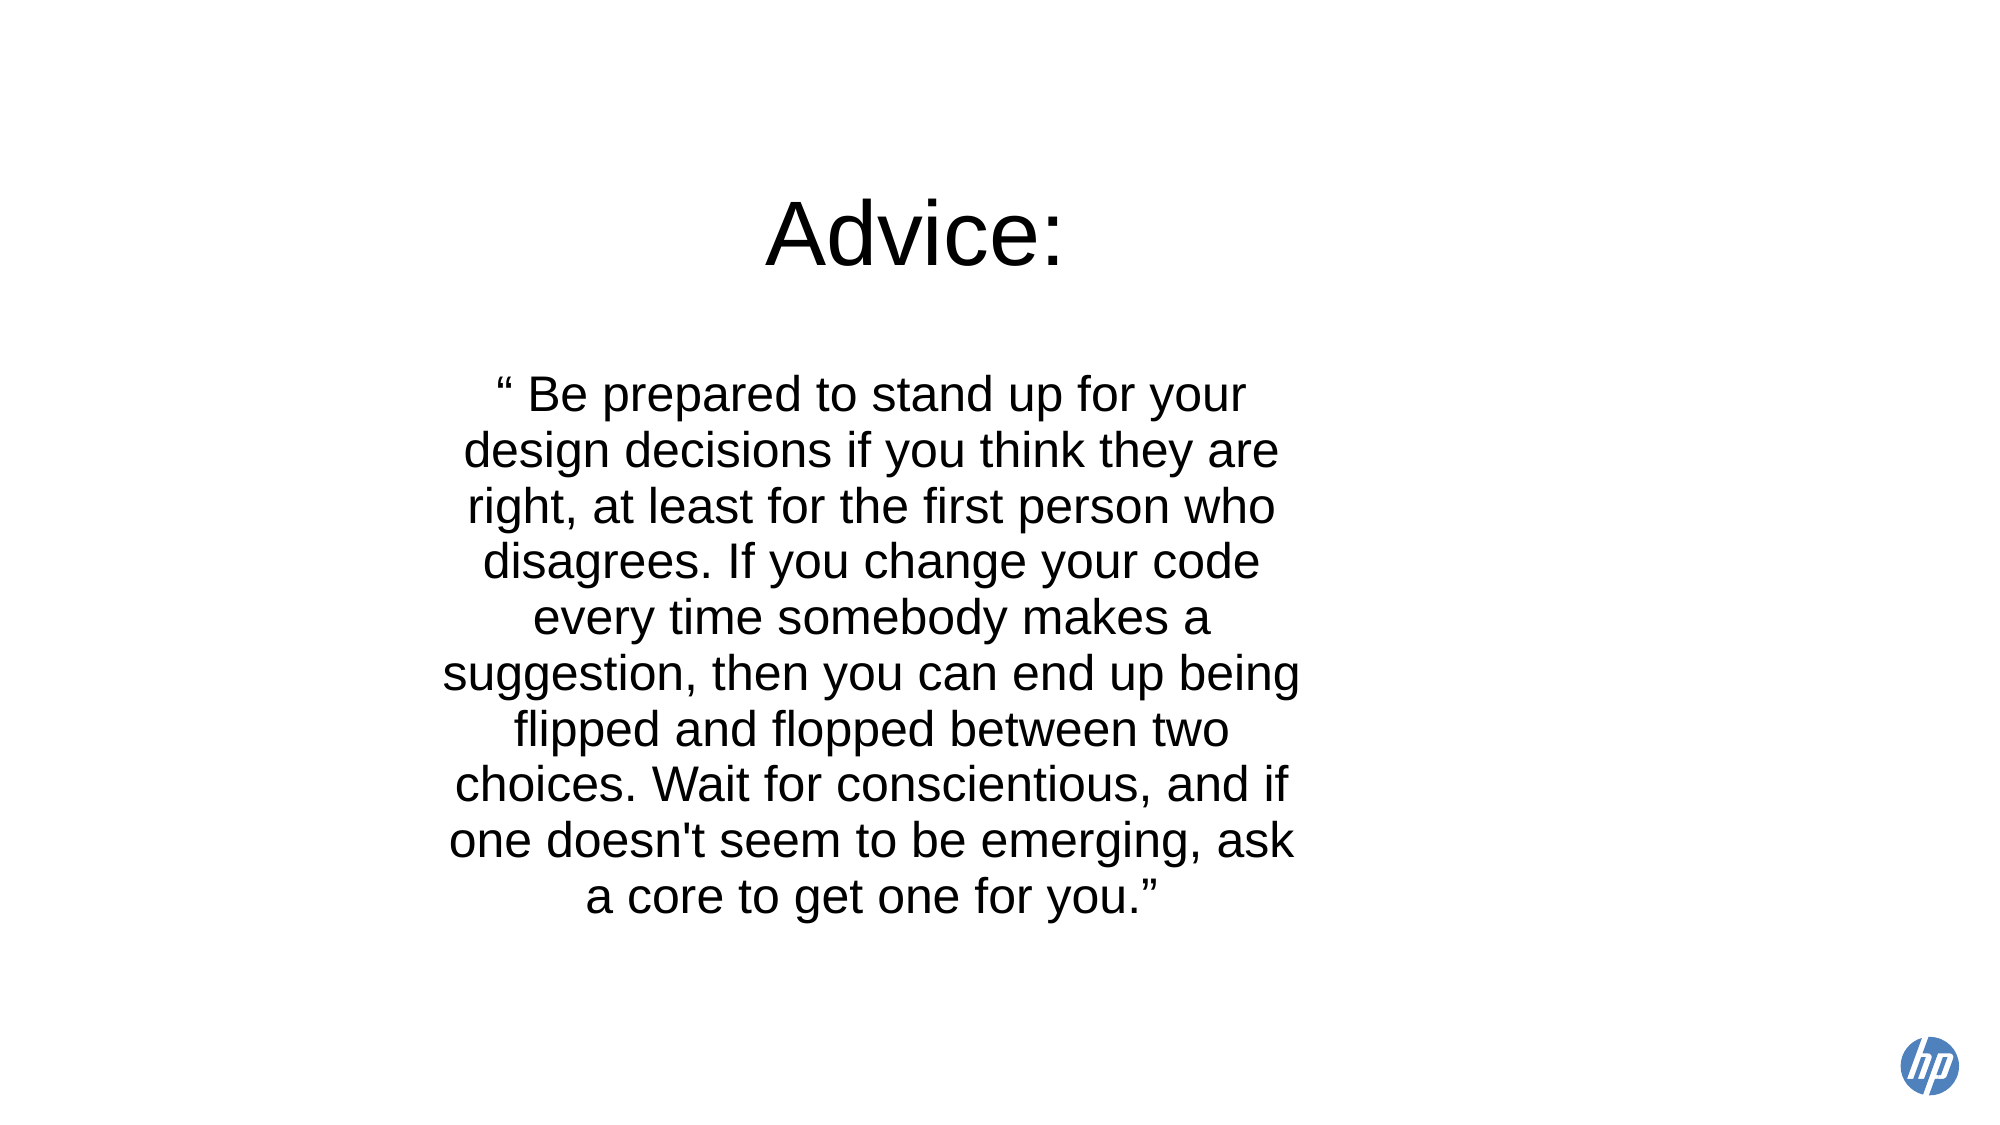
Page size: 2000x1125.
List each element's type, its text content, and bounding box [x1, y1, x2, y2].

subtitle “ Be prepared to stand up for your design decisions if you think they are right, at least for the first person who disagrees. If you change your code every time somebody makes a suggestion, then you can end up being flipped and flopped between two choices. Wait for conscientious, and if one doesn't seem to be emerging, ask a core to get one for you.” [432, 318, 1312, 972]
title Advice: [165, 106, 1666, 362]
